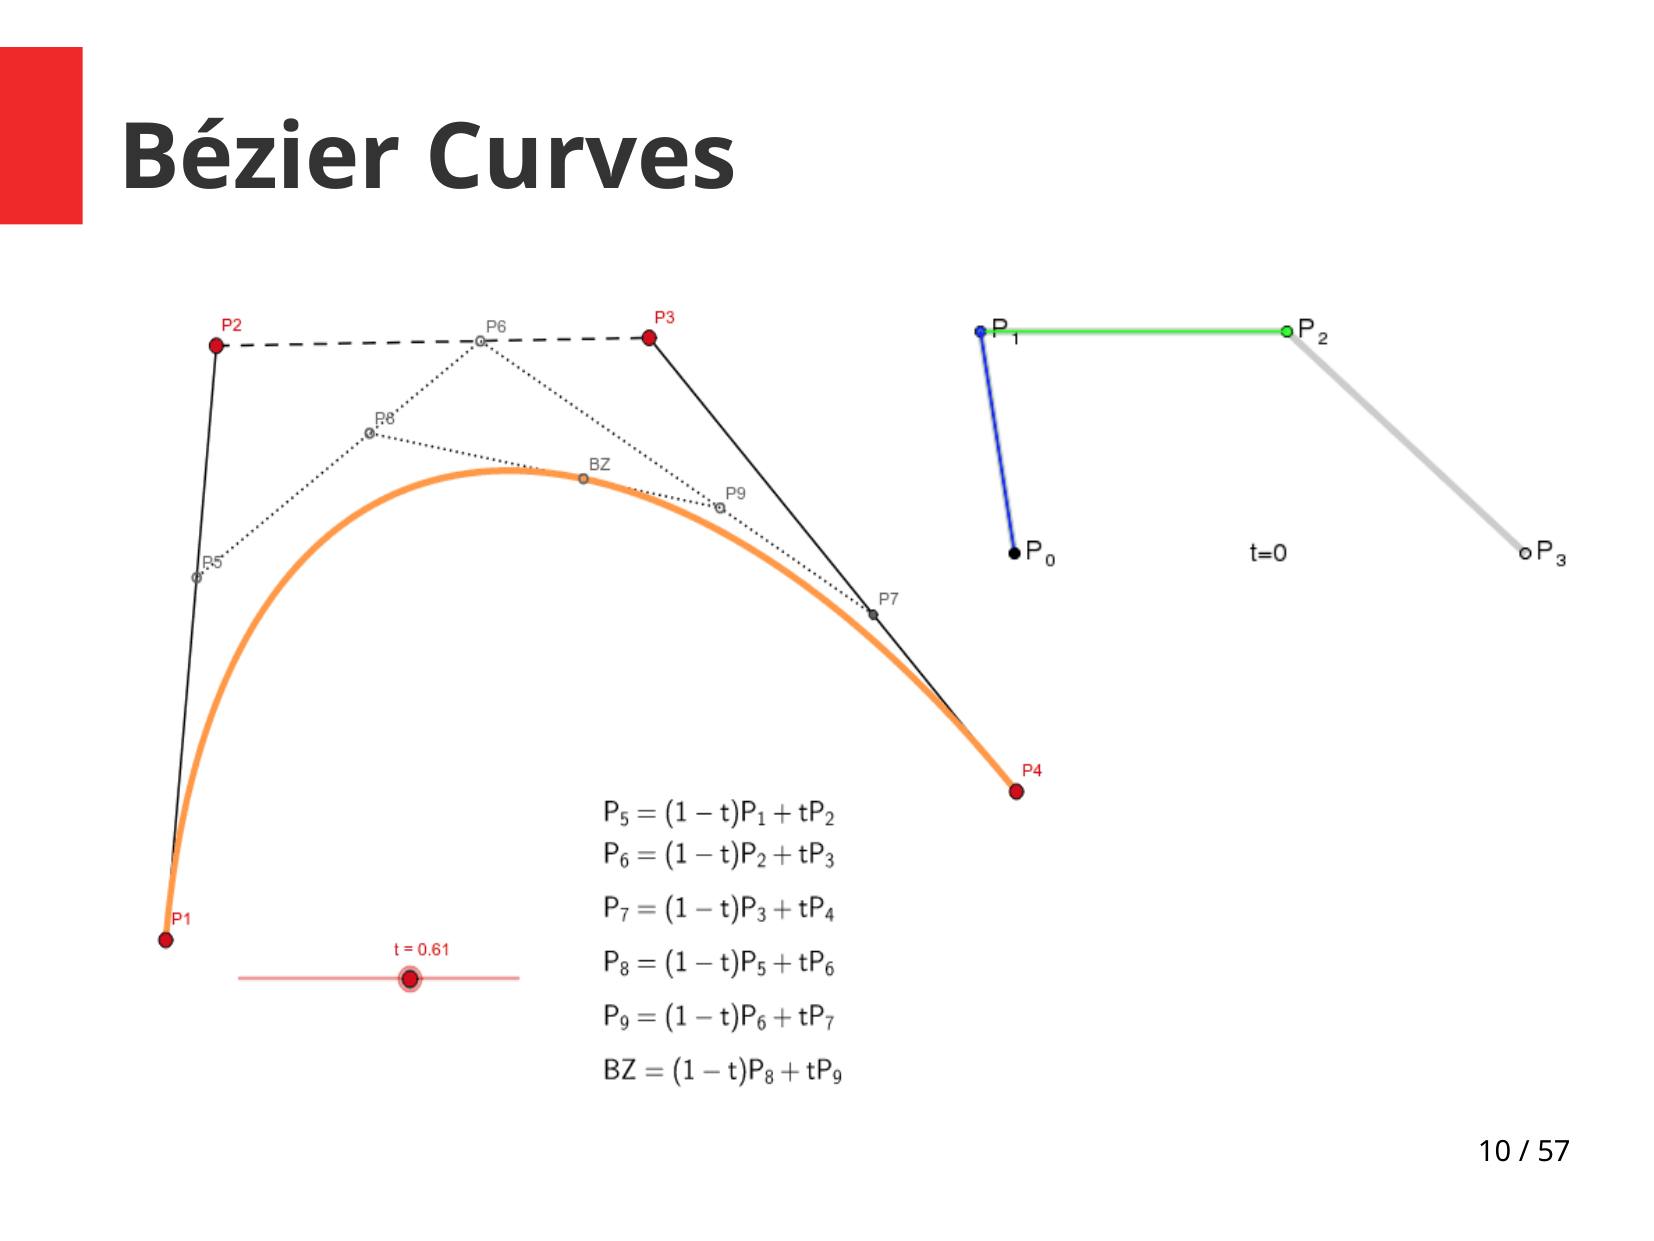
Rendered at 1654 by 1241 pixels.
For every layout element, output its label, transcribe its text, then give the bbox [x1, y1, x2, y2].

title Bézier Curves [118, 49, 1571, 257]
picture [104, 270, 1576, 1141]
